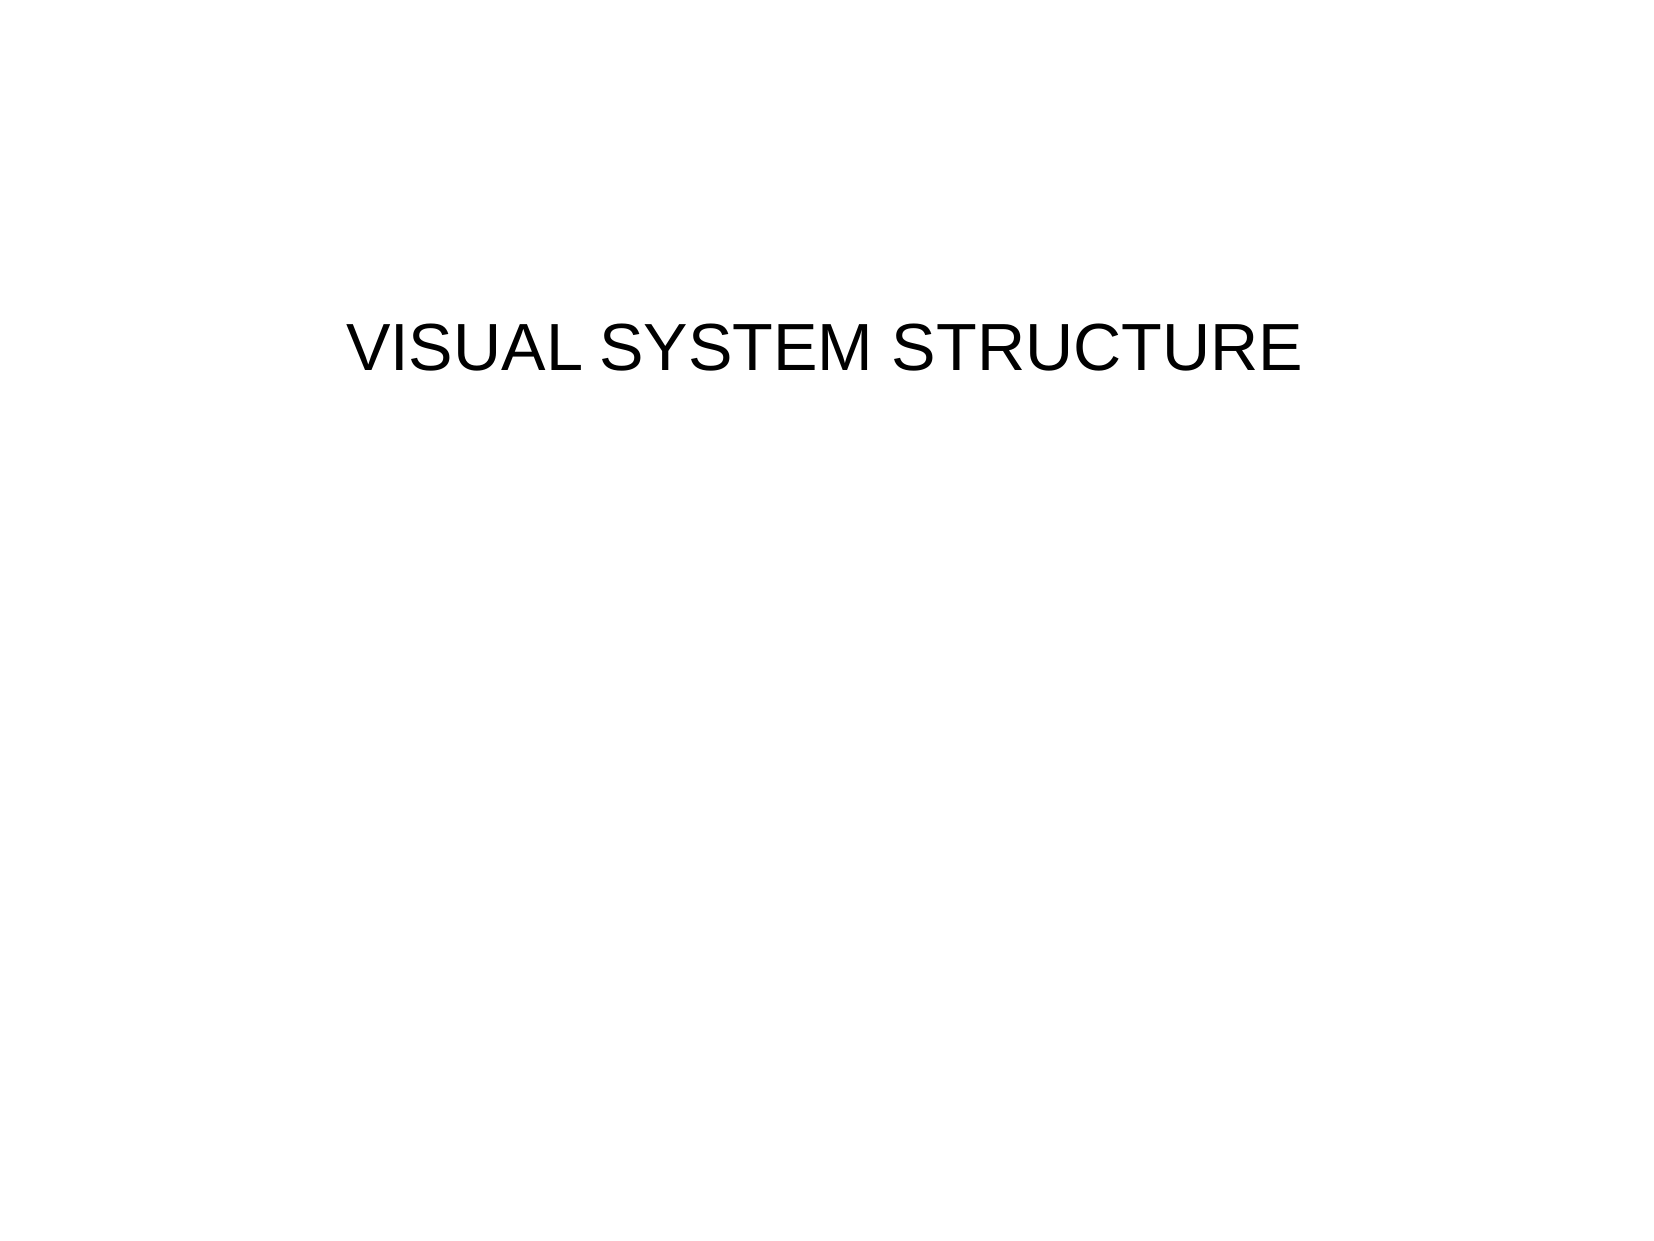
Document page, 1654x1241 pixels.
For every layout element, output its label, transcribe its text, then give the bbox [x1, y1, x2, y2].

subtitle VISUAL SYSTEM STRUCTURE [37, 0, 1613, 1241]
